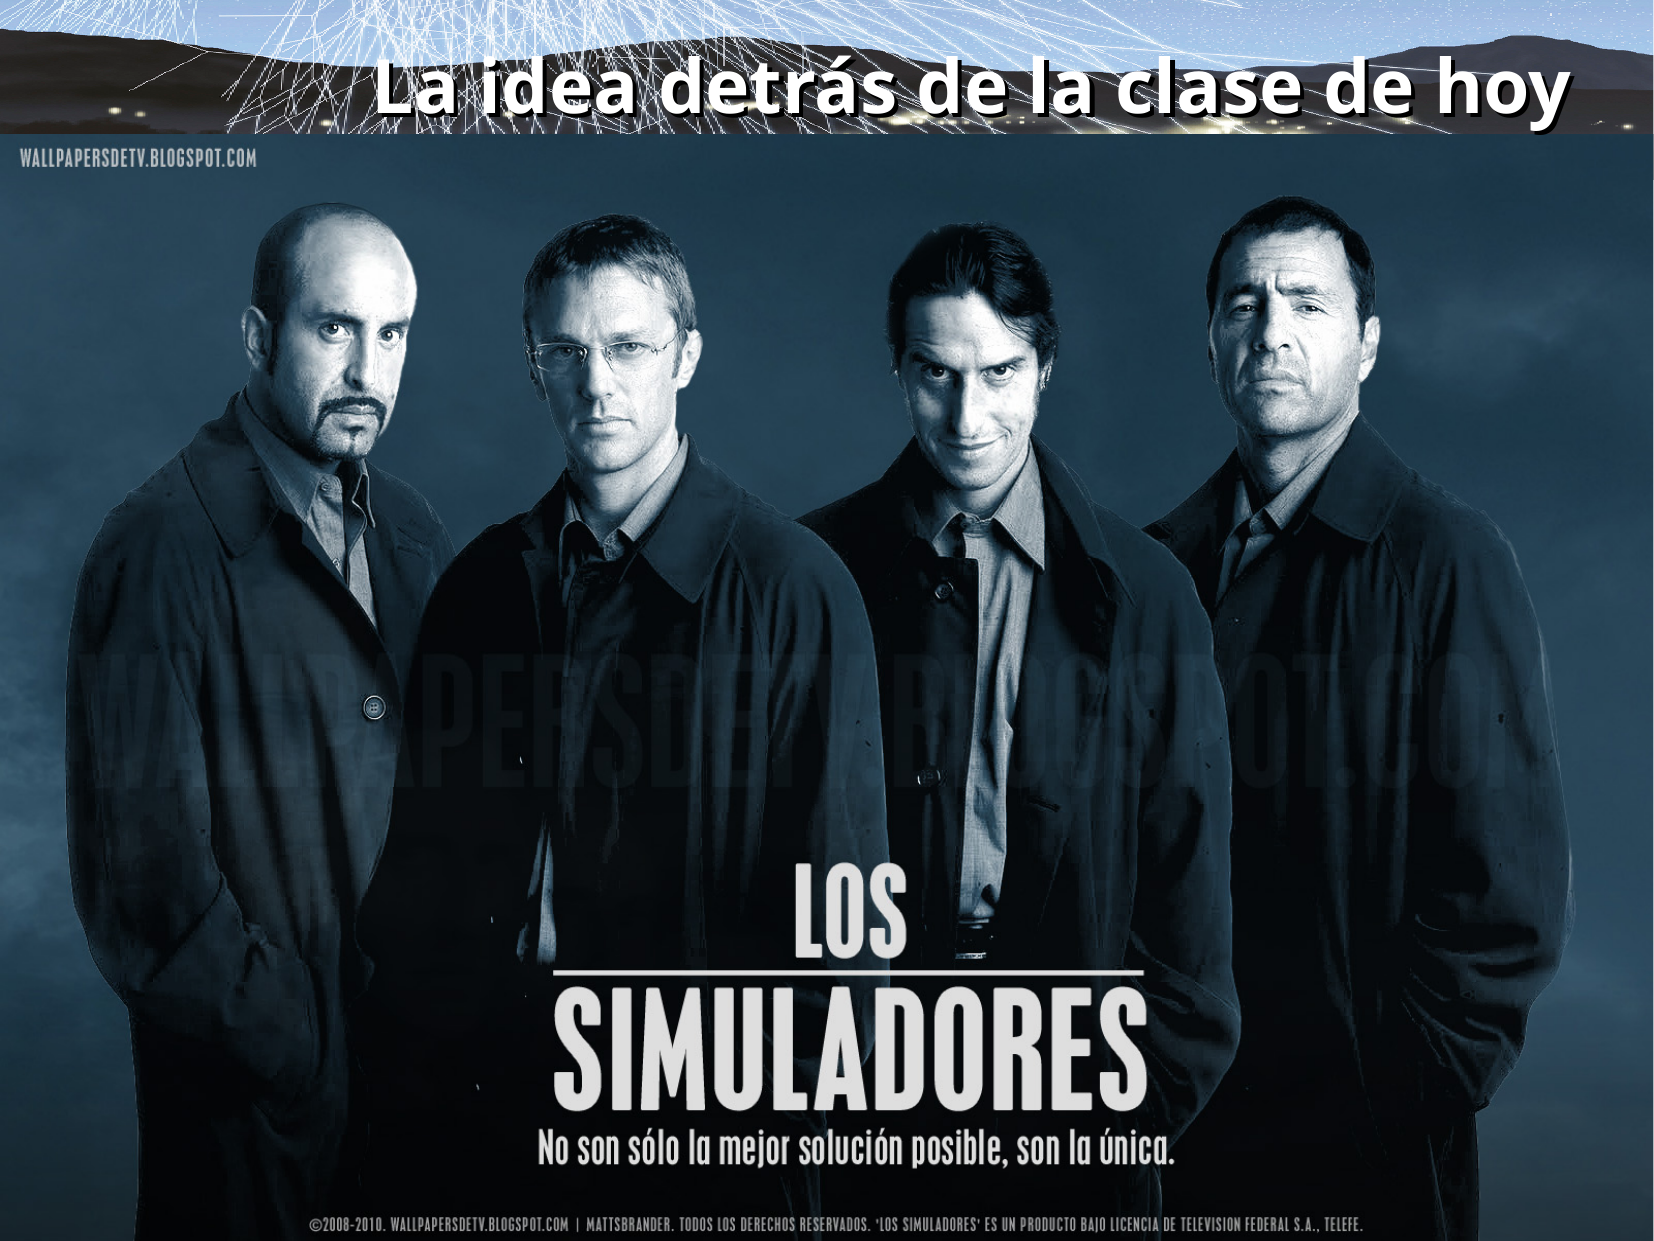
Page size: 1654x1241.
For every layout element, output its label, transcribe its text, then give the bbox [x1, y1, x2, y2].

title La idea detrás de la clase de hoy [86, 31, 1573, 241]
picture [0, 0, 1654, 1241]
